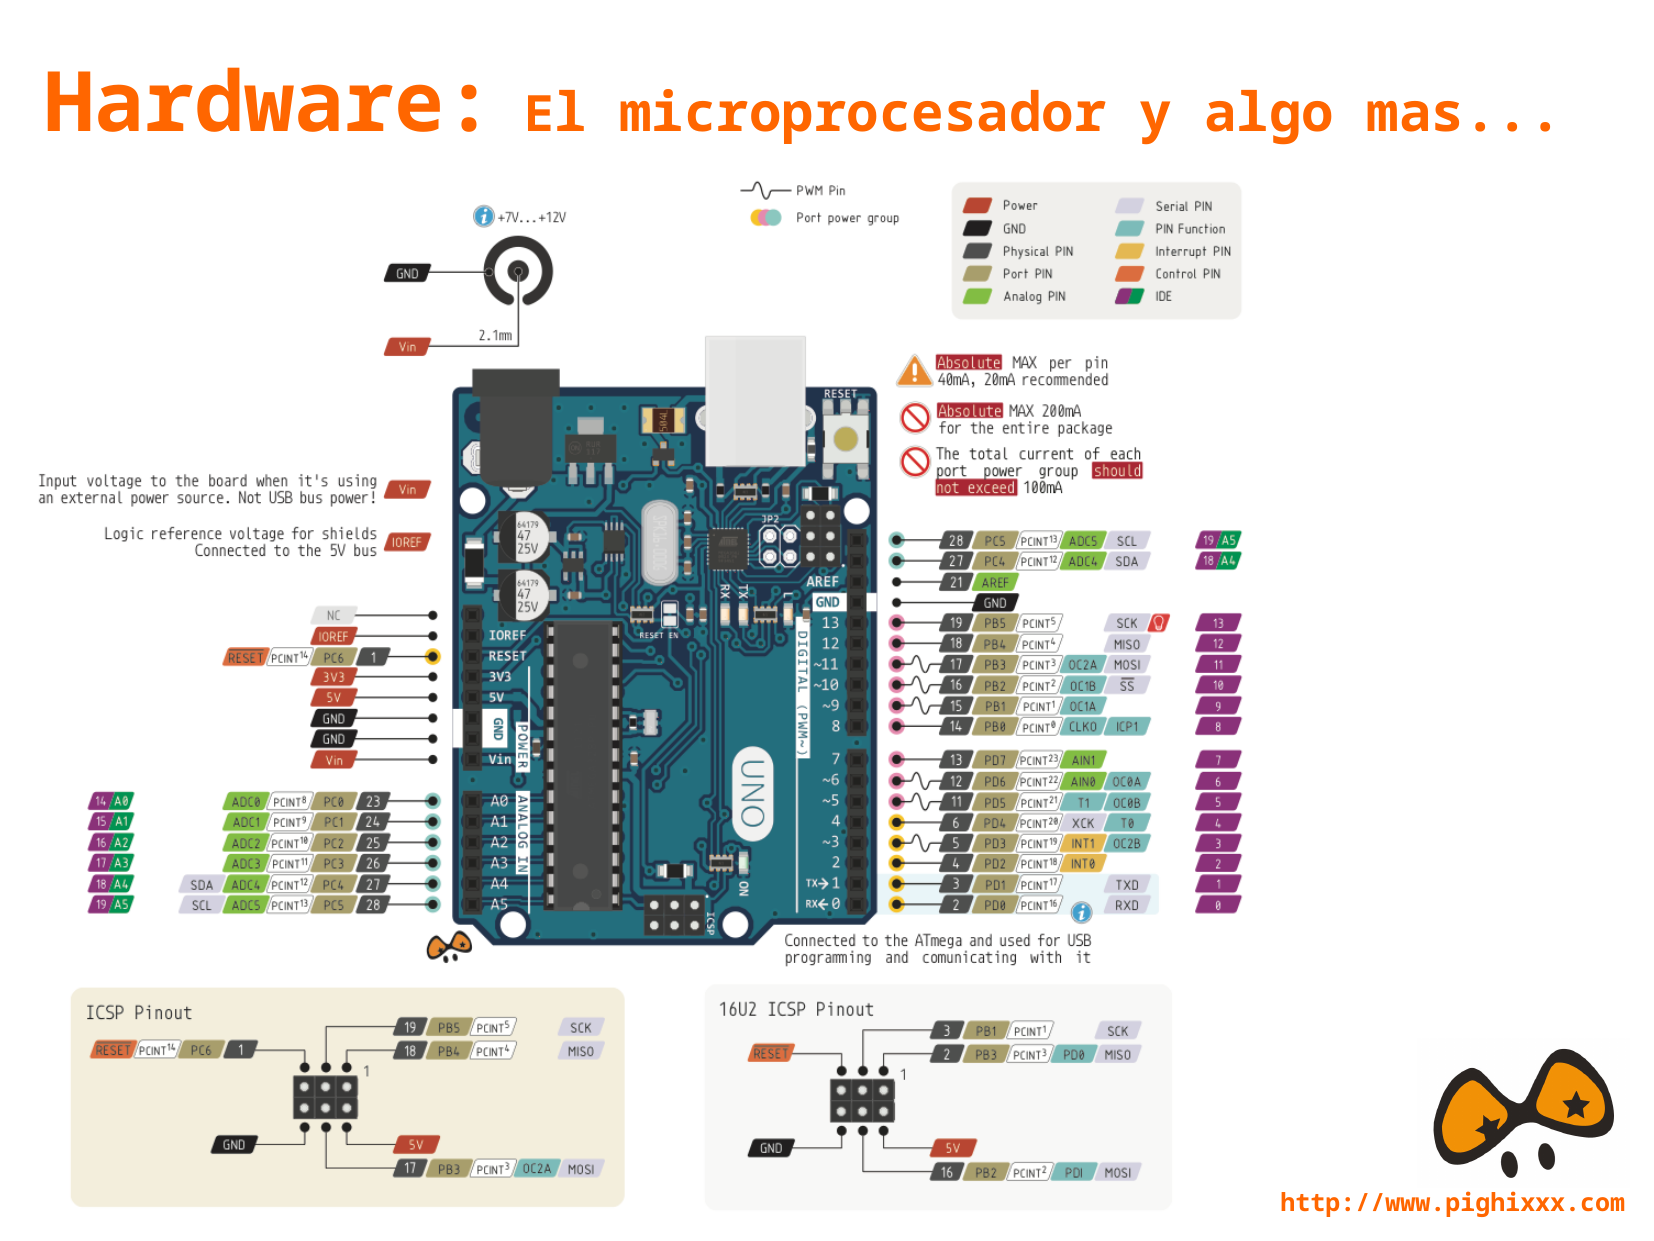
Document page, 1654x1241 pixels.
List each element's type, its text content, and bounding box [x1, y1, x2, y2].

text_box Hardware: El microprocesador y algo mas... [29, 35, 1642, 199]
text_box http://www.pighixxx.com [1265, 1177, 1648, 1222]
picture [1417, 1038, 1630, 1177]
picture [17, 165, 1276, 1223]
